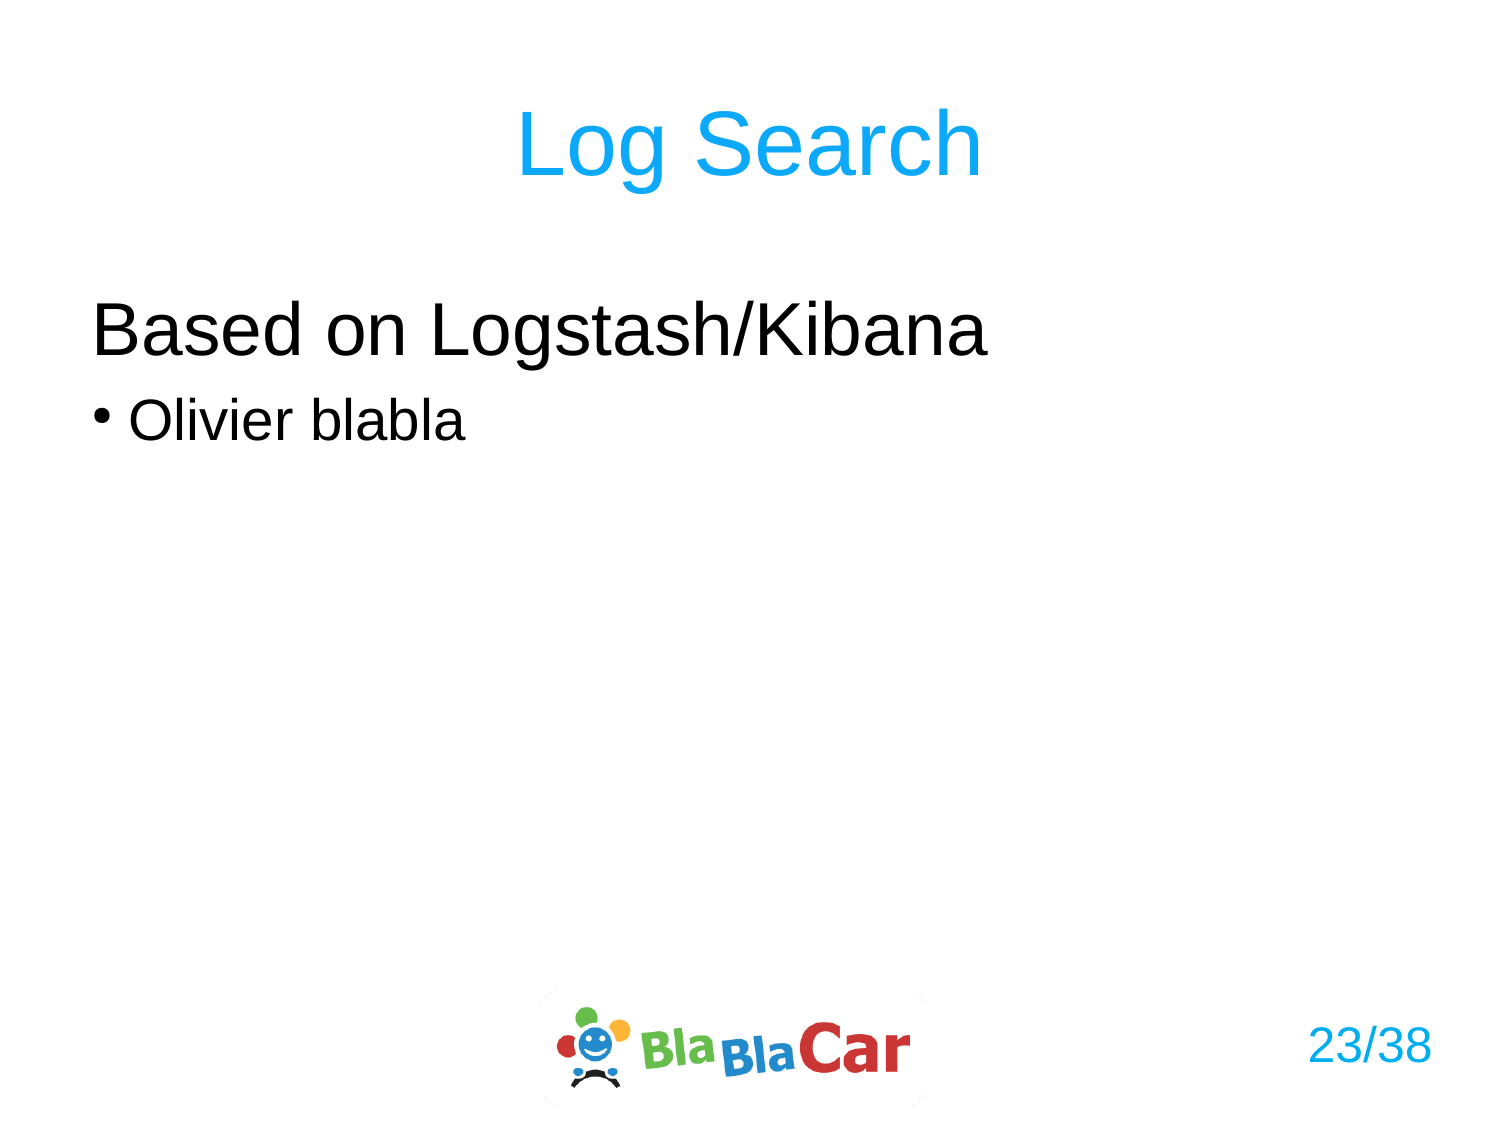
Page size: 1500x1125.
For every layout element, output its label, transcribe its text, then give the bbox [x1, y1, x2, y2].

text_box Olivier blabla [76, 374, 1424, 460]
text_box Based on Logstash/Kibana [76, 273, 1424, 374]
title Log Search [75, 45, 1426, 233]
